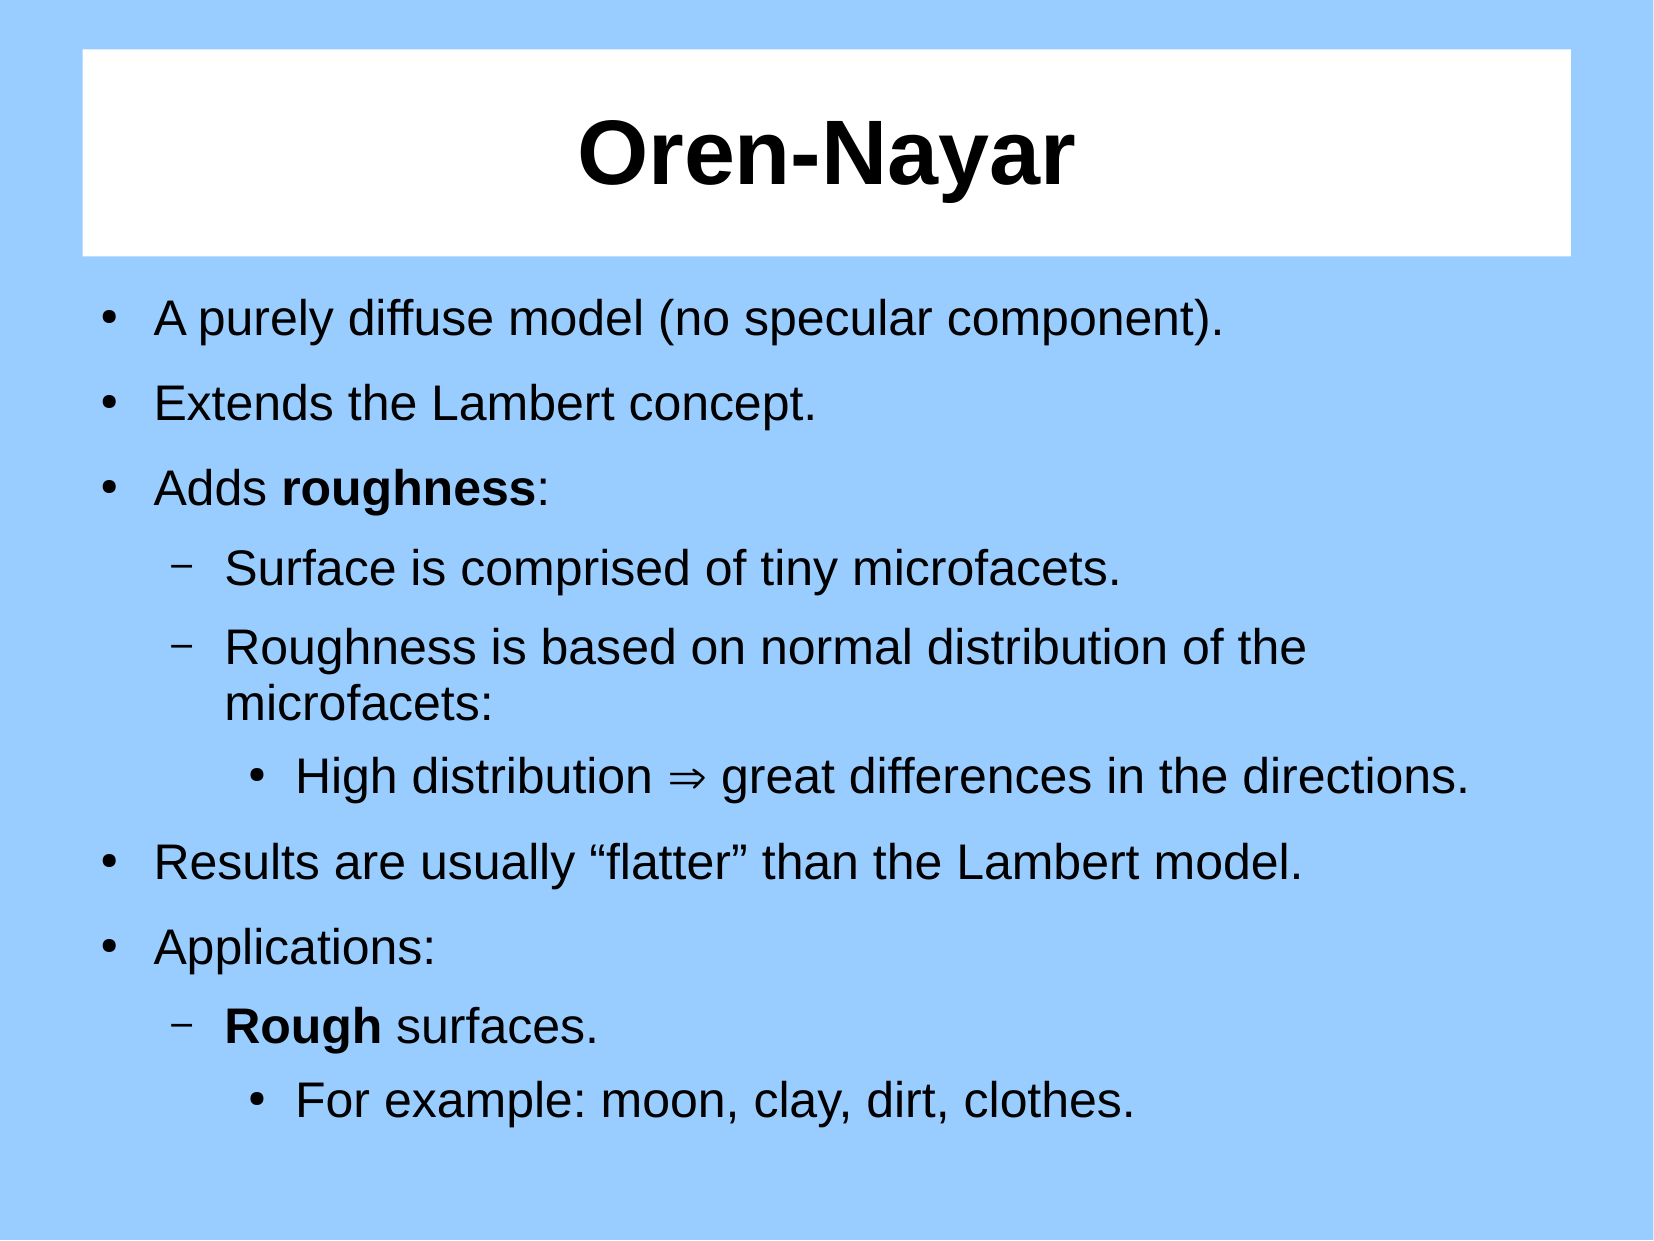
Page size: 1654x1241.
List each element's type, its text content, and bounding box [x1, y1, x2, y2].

title Oren-Nayar [82, 49, 1571, 257]
list A purely diffuse model (no specular component). Extends the Lambert concept. Adds roughness: Surface is comprised of tiny microfacets. Roughness is based on normal distribution of the microfacets: High distribution  great differences in the directions. Results are usually “flatter” than the Lambert model. Applications: Rough surfaces. For example: moon, clay, dirt, clothes. [82, 290, 1571, 1170]
